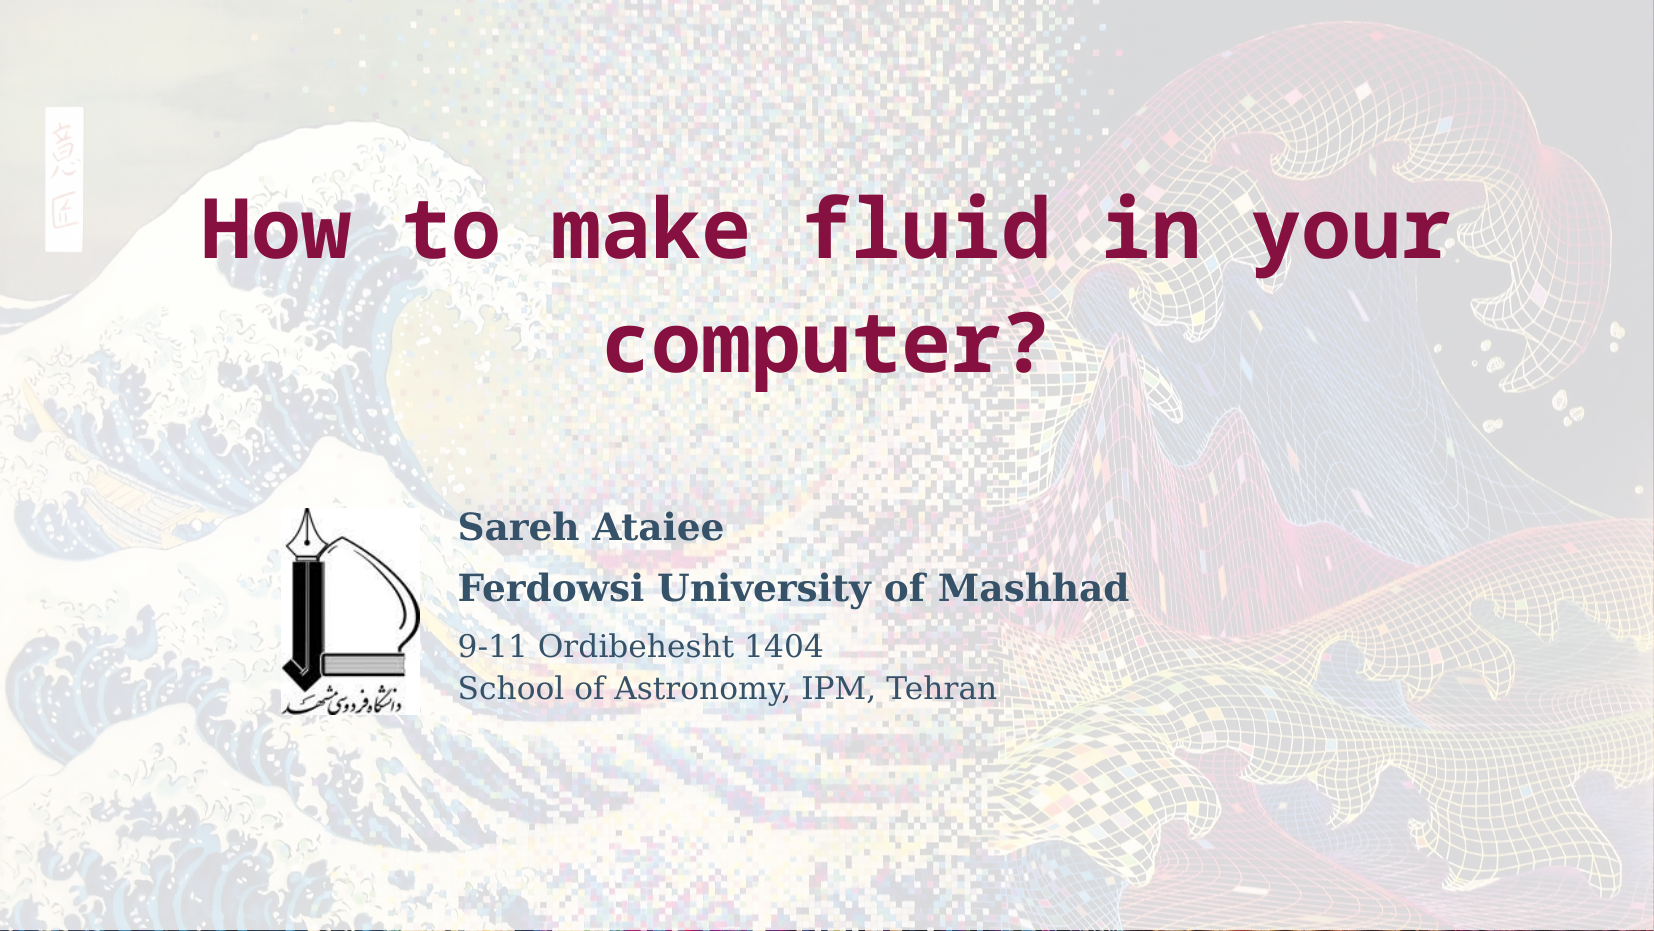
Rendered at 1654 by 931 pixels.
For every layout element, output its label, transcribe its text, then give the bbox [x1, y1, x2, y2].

picture [281, 508, 420, 715]
text_box [0, 0, 1654, 931]
text_box Sareh Ataiee Ferdowsi University of Mashhad 9-11 Ordibehesht 1404 School of Astronomy, IPM, Tehran [442, 472, 1241, 740]
subtitle How to make fluid in your computer? [70, 106, 1583, 461]
